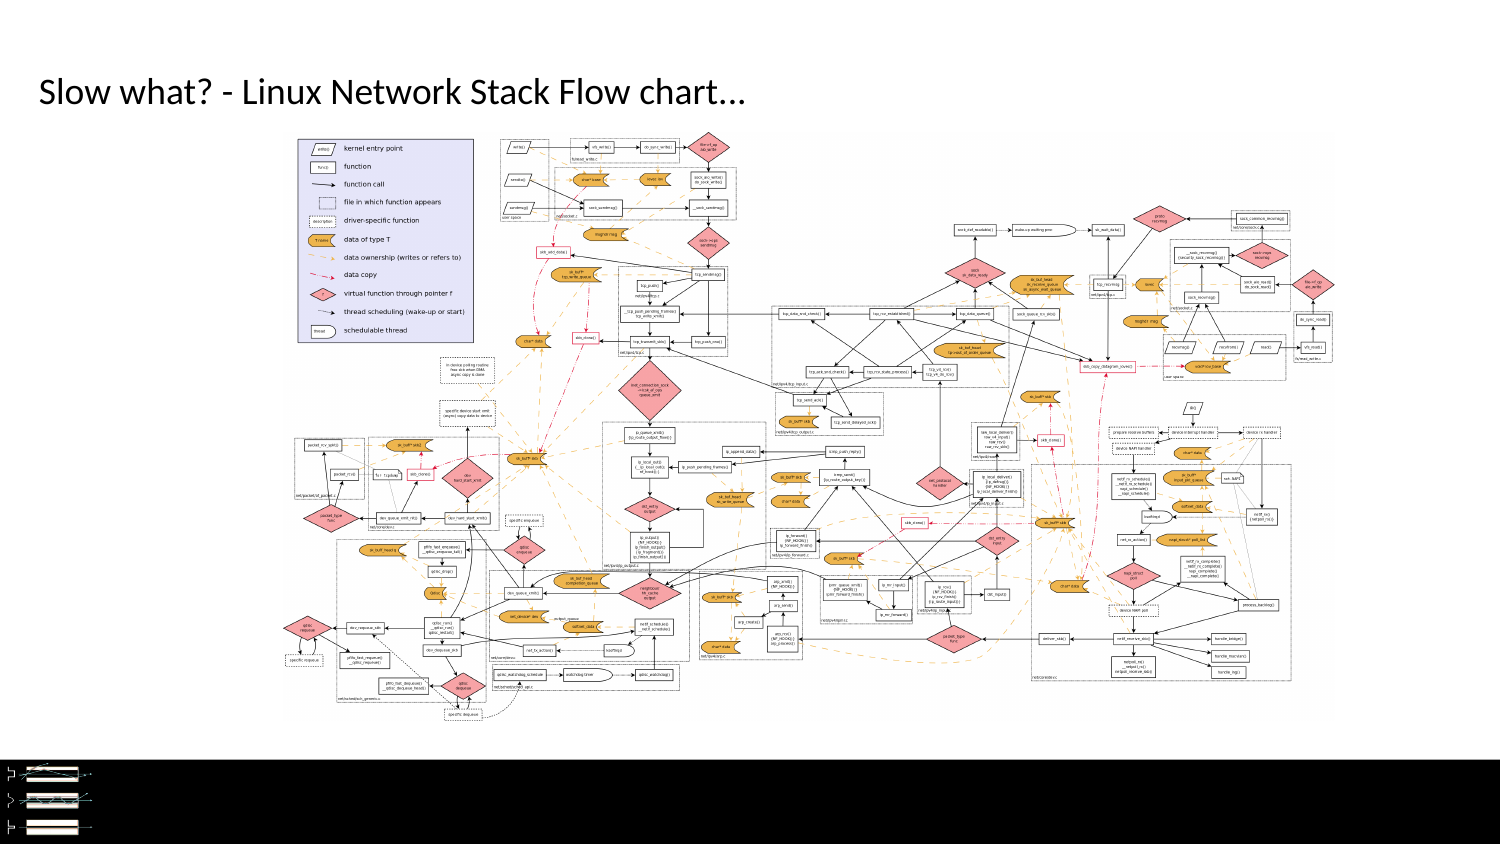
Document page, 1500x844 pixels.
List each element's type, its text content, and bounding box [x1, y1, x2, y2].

title Slow what? - Linux Network Stack Flow chart... [38, 24, 1464, 166]
picture [5, 761, 95, 837]
picture [283, 132, 1335, 721]
